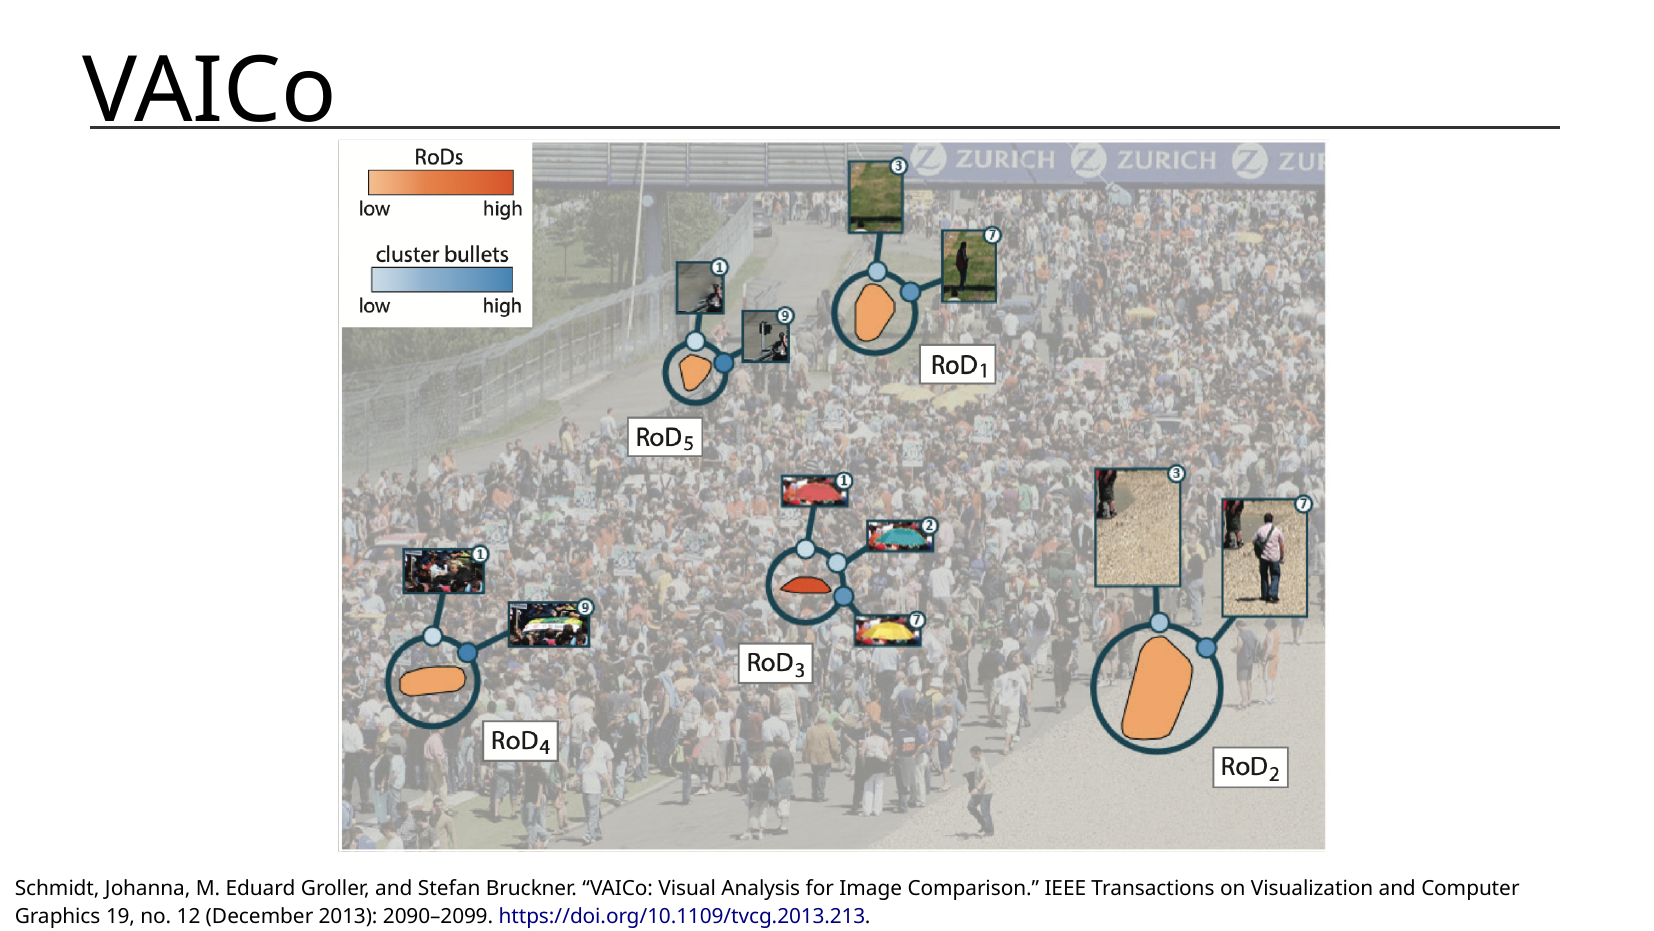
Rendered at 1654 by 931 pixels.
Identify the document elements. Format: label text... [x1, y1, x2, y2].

picture [330, 134, 1336, 856]
title VAICo [82, 32, 1571, 140]
text_box Schmidt, Johanna, M. Eduard Groller, and Stefan Bruckner. “VAICo: Visual Analysis for Image Comparison.” IEEE Transactions on Visualization and Computer Graphics 19, no. 12 (December 2013): 2090–2099. https://doi.org/10.1109/tvcg.2013.213. [0, 865, 1601, 931]
